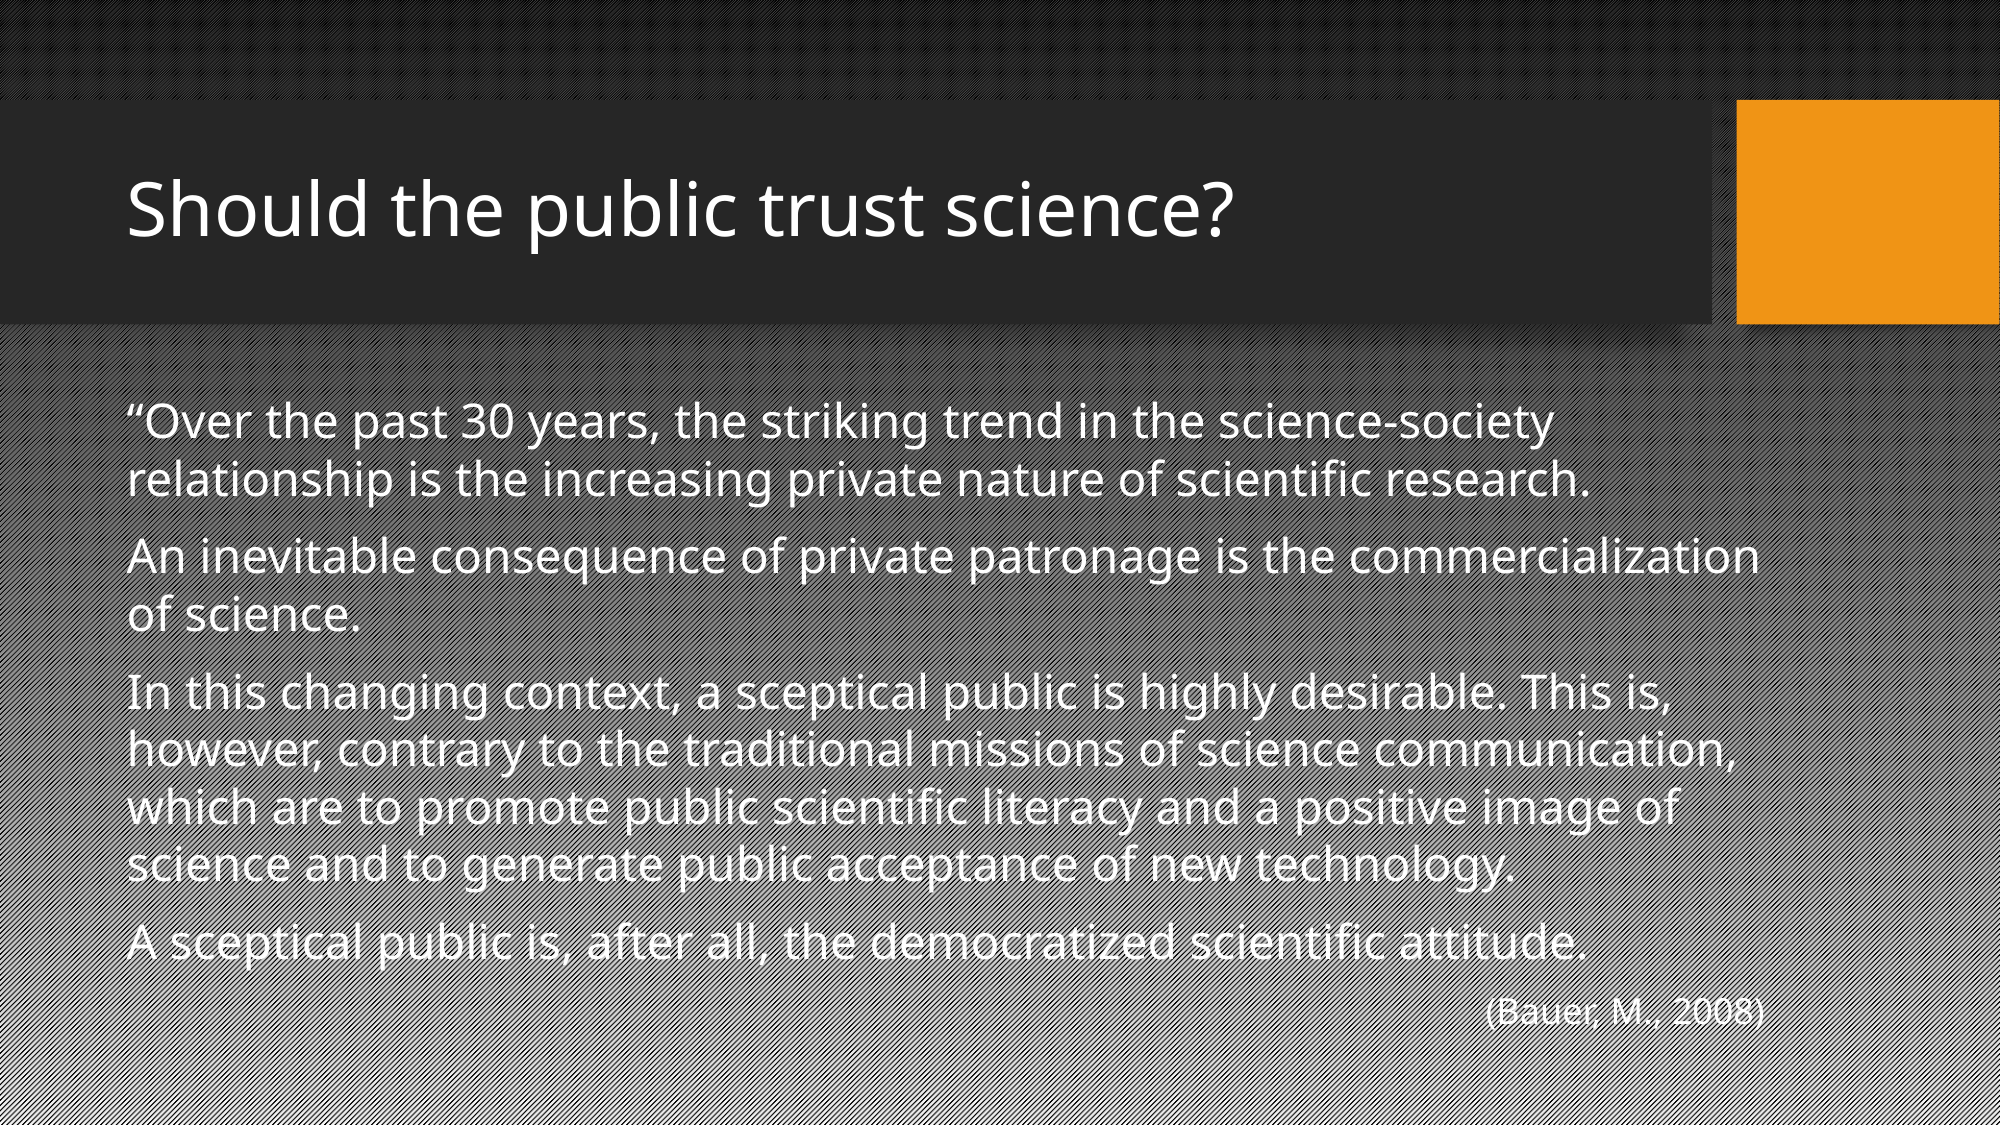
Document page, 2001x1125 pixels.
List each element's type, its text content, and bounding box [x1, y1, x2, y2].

title Should the public trust science? [111, 123, 1689, 301]
list “Over the past 30 years, the striking trend in the science-society relationship is the increasing private nature of scientific research. An inevitable consequence of private patronage is the commercialization of science. In this changing context, a sceptical public is highly desirable. This is, however, contrary to the traditional missions of science communication, which are to promote public scientific literacy and a positive image of science and to generate public acceptance of new technology. A sceptical public is, after all, the democratized scientific attitude. (Bauer, M., 2008) [111, 383, 1781, 1083]
picture [0, 0, 2000, 1125]
